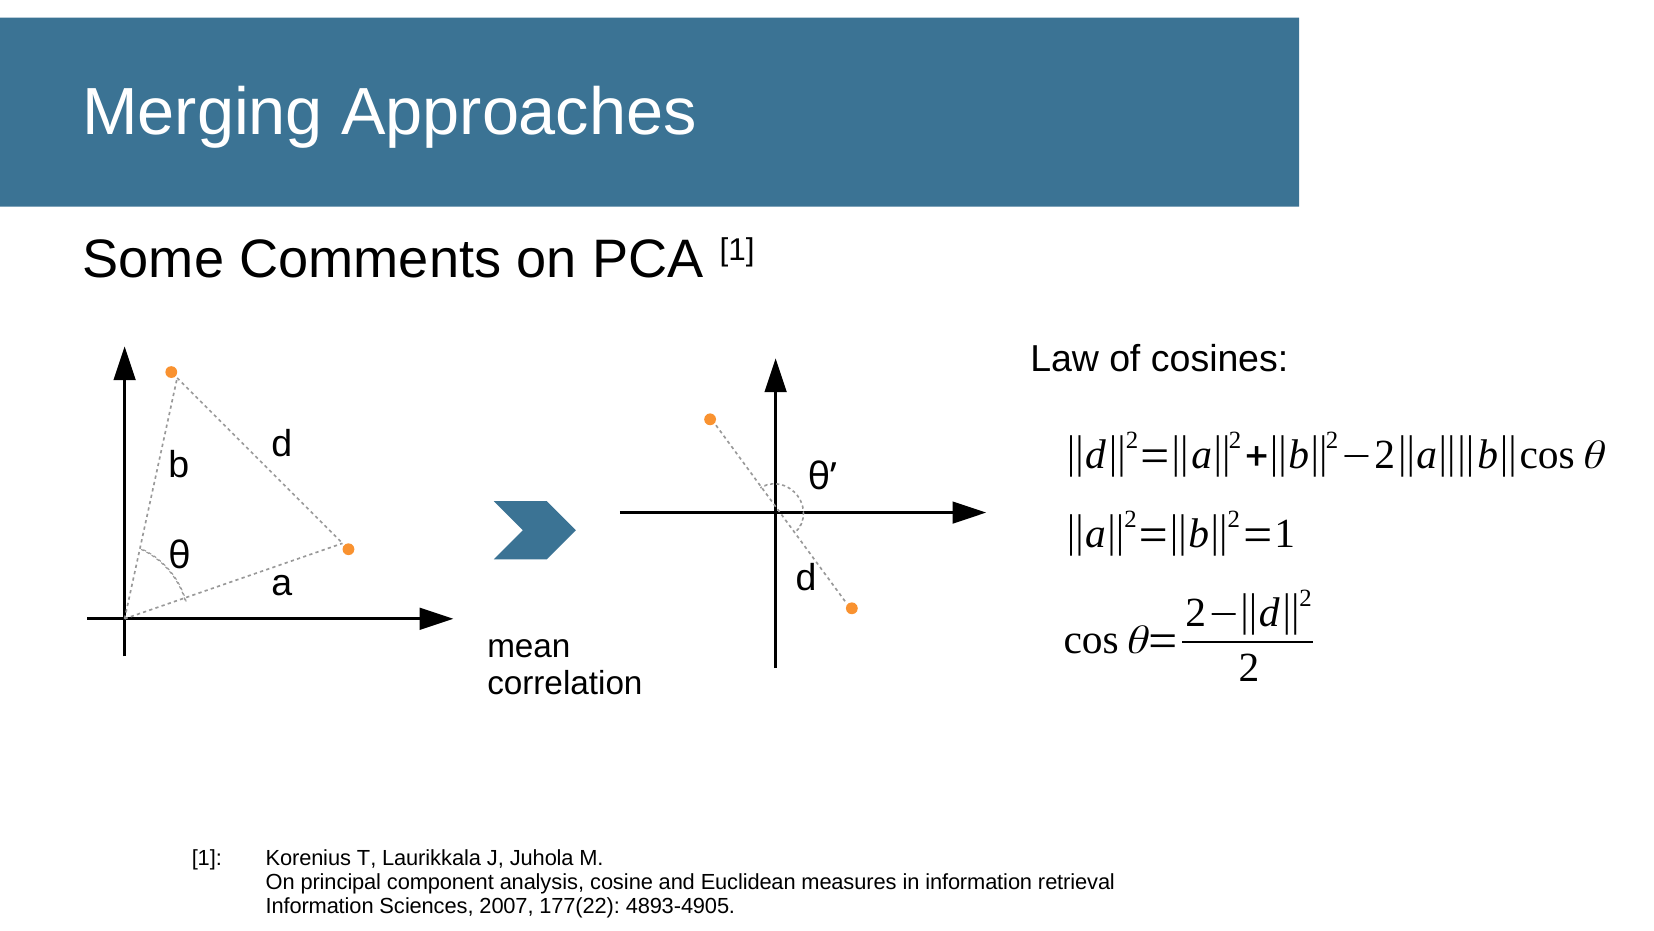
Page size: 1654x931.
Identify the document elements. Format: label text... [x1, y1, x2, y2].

text_box mean correlation [472, 620, 658, 710]
chart [1057, 426, 1608, 481]
text_box [165, 366, 178, 379]
chart [1057, 584, 1322, 691]
text_box [493, 501, 576, 560]
chart [1057, 505, 1302, 560]
list Some Comments on PCA [1] [82, 224, 1571, 764]
text_box [1]: Korenius T, Laurikkala J, Juhola M. On principal component analysis, cosine and Euclidean measures in information retrieval Information Sciences, 2007, 177(22): 4893-4905. [177, 838, 1131, 927]
text_box [342, 543, 355, 556]
title Merging Approaches [82, 35, 1234, 189]
text_box d [780, 549, 832, 606]
text_box [845, 602, 858, 615]
text_box θ’ [793, 448, 882, 506]
text_box θ [153, 528, 205, 585]
text_box d [256, 415, 308, 473]
text_box a [256, 555, 308, 612]
text_box Law of cosines: [1015, 330, 1304, 388]
text_box [704, 413, 717, 426]
text_box b [153, 437, 204, 494]
